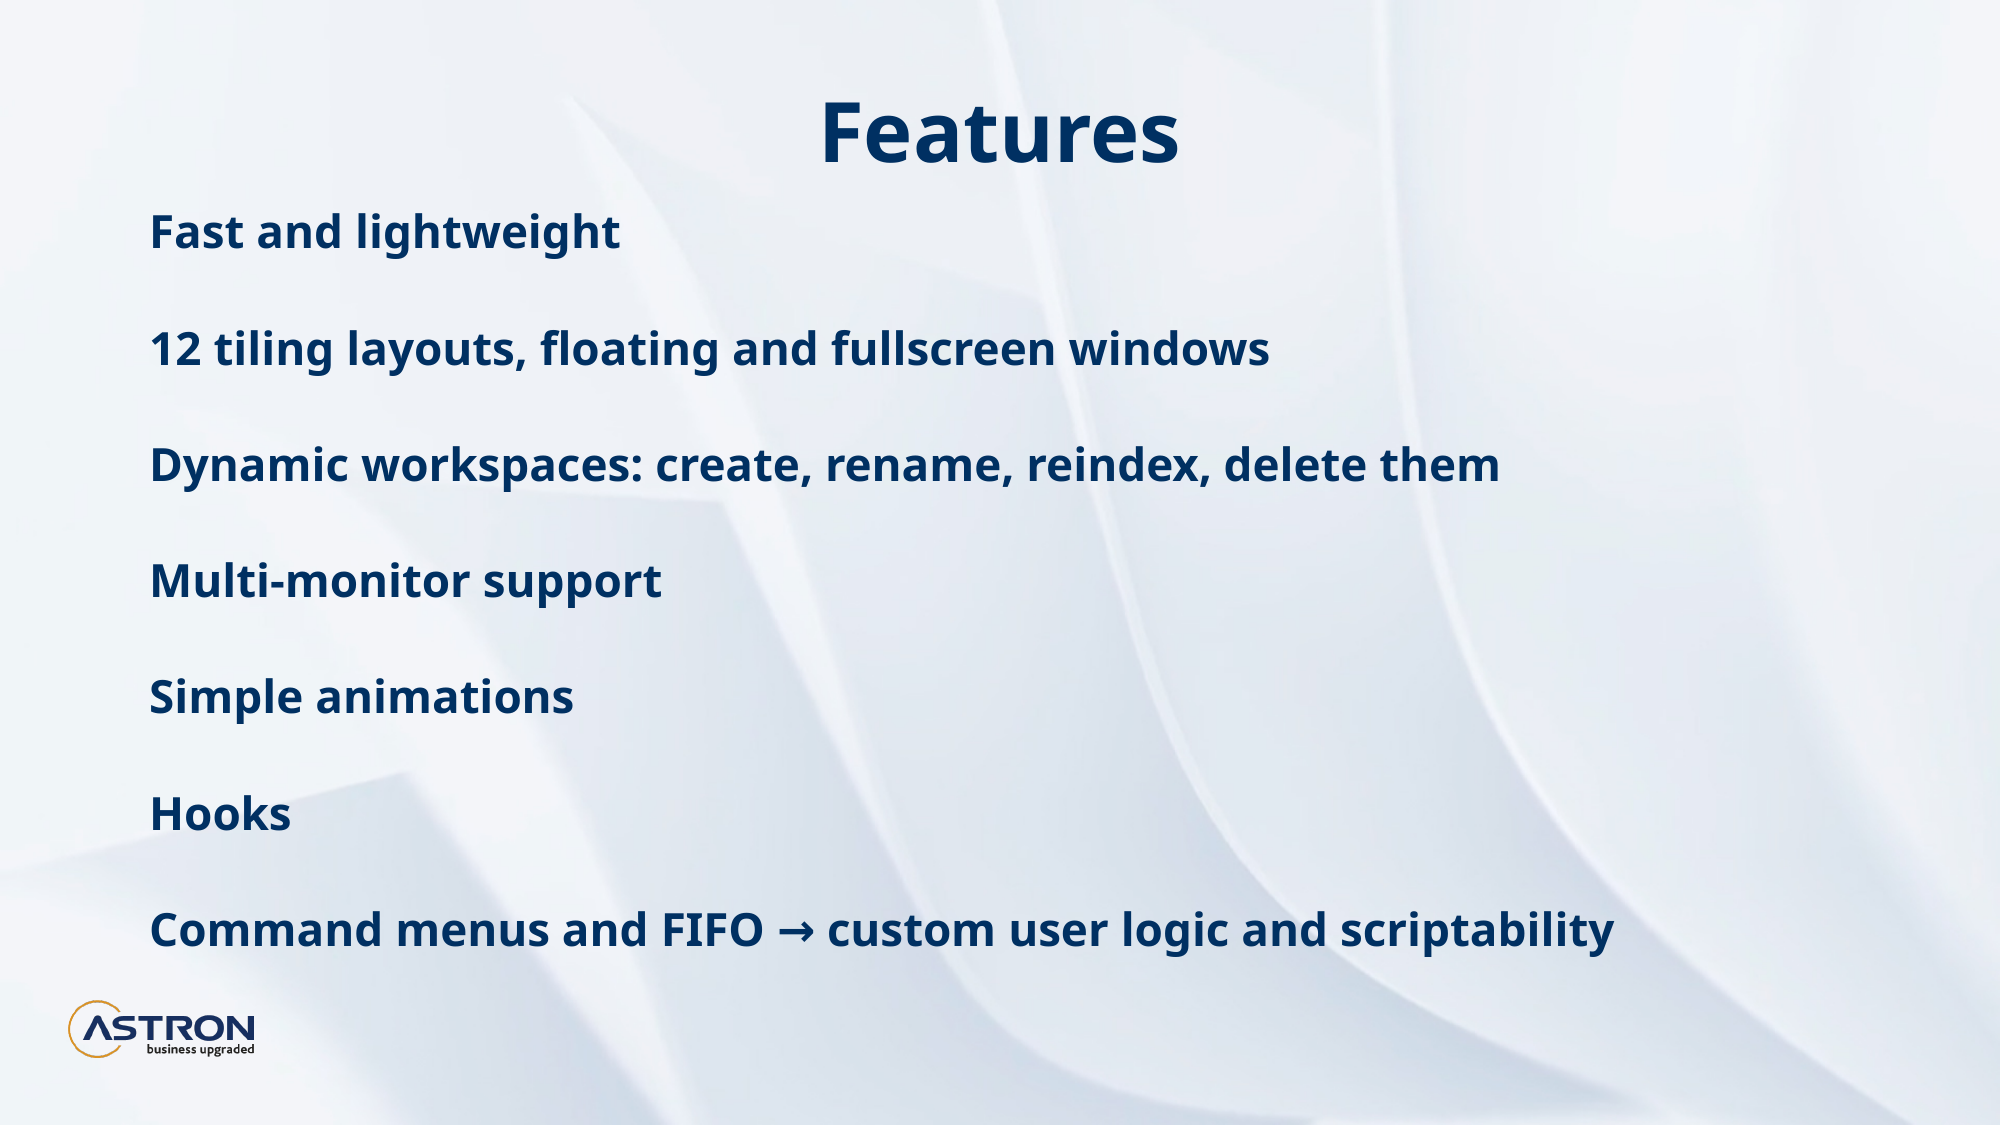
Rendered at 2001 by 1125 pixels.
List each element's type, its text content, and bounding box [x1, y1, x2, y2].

title Features [133, 112, 1867, 189]
picture [0, 0, 2000, 1125]
text_box Fast and lightweight 12 tiling layouts, floating and fullscreen windows Dynamic workspaces: create, rename, reindex, delete them Multi-monitor support Simple animations Hooks Command menus and FIFO → custom user logic and scriptability [134, 224, 1866, 938]
